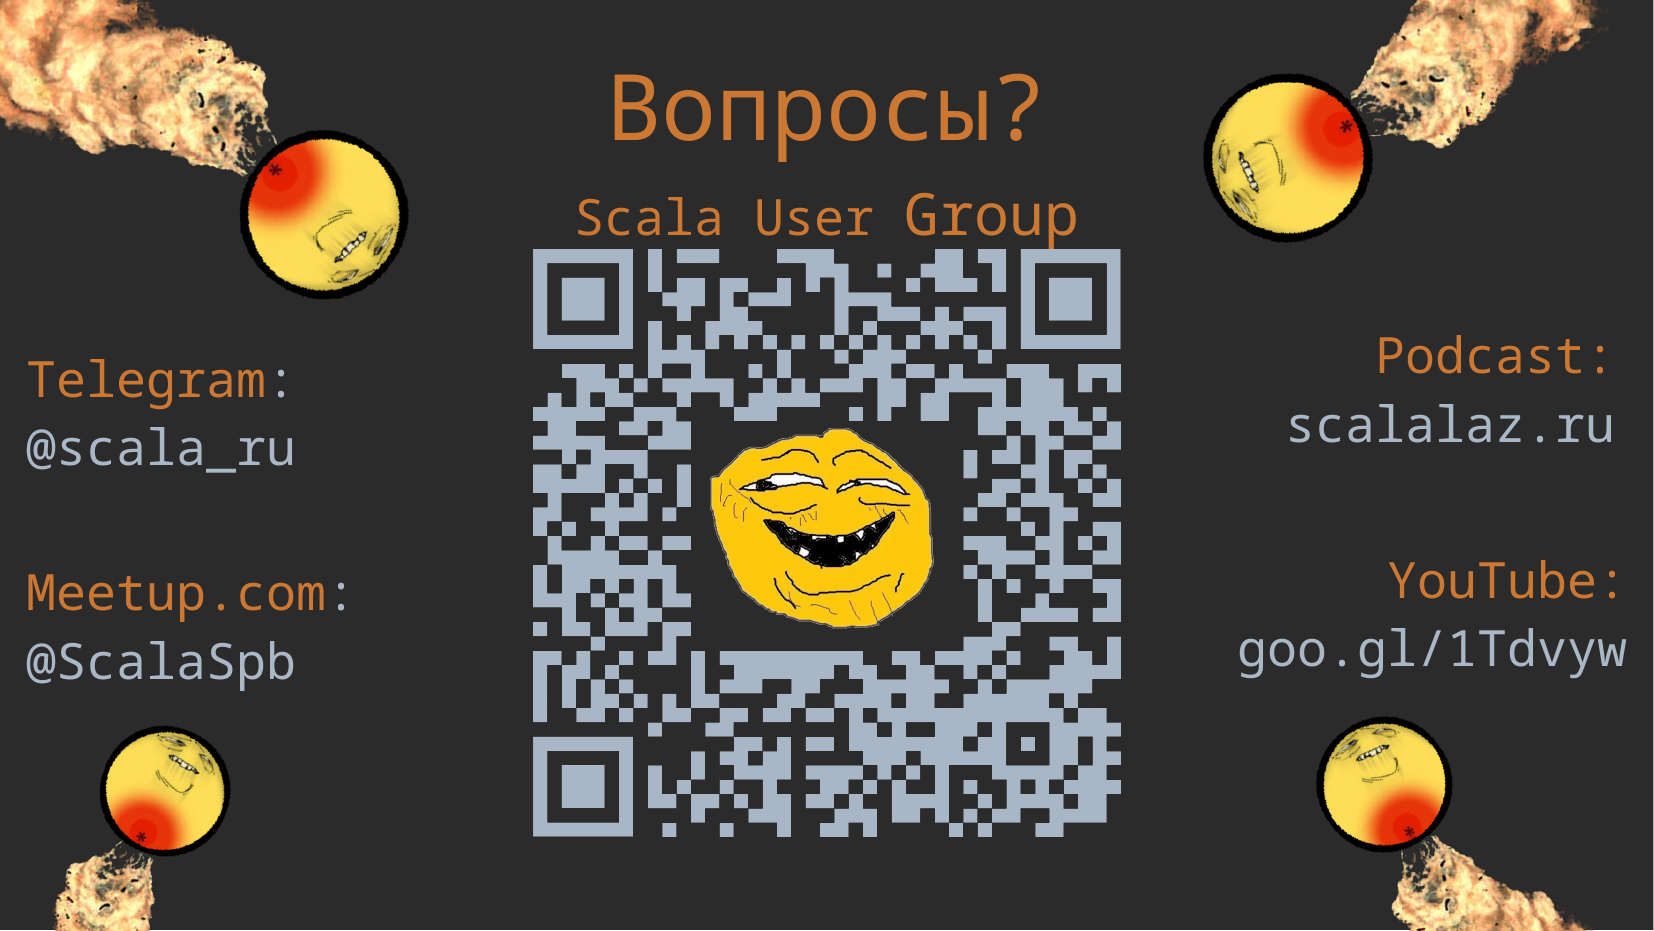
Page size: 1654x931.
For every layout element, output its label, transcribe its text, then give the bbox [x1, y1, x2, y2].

picture [0, 0, 594, 336]
picture [1112, 0, 1654, 312]
picture [490, 209, 1654, 931]
text_box Podcast: scalalaz.ru [1192, 312, 1630, 501]
text_box Telegram: @scala_ru [11, 336, 449, 525]
picture [0, 635, 343, 931]
text_box Scala User Group [514, 166, 1139, 308]
text_box Вопросы? [348, 35, 1306, 209]
text_box Meetup.com: @ScalaSpb [11, 550, 449, 738]
text_box YouTube: goo.gl/1Tdvyw [1204, 537, 1642, 726]
